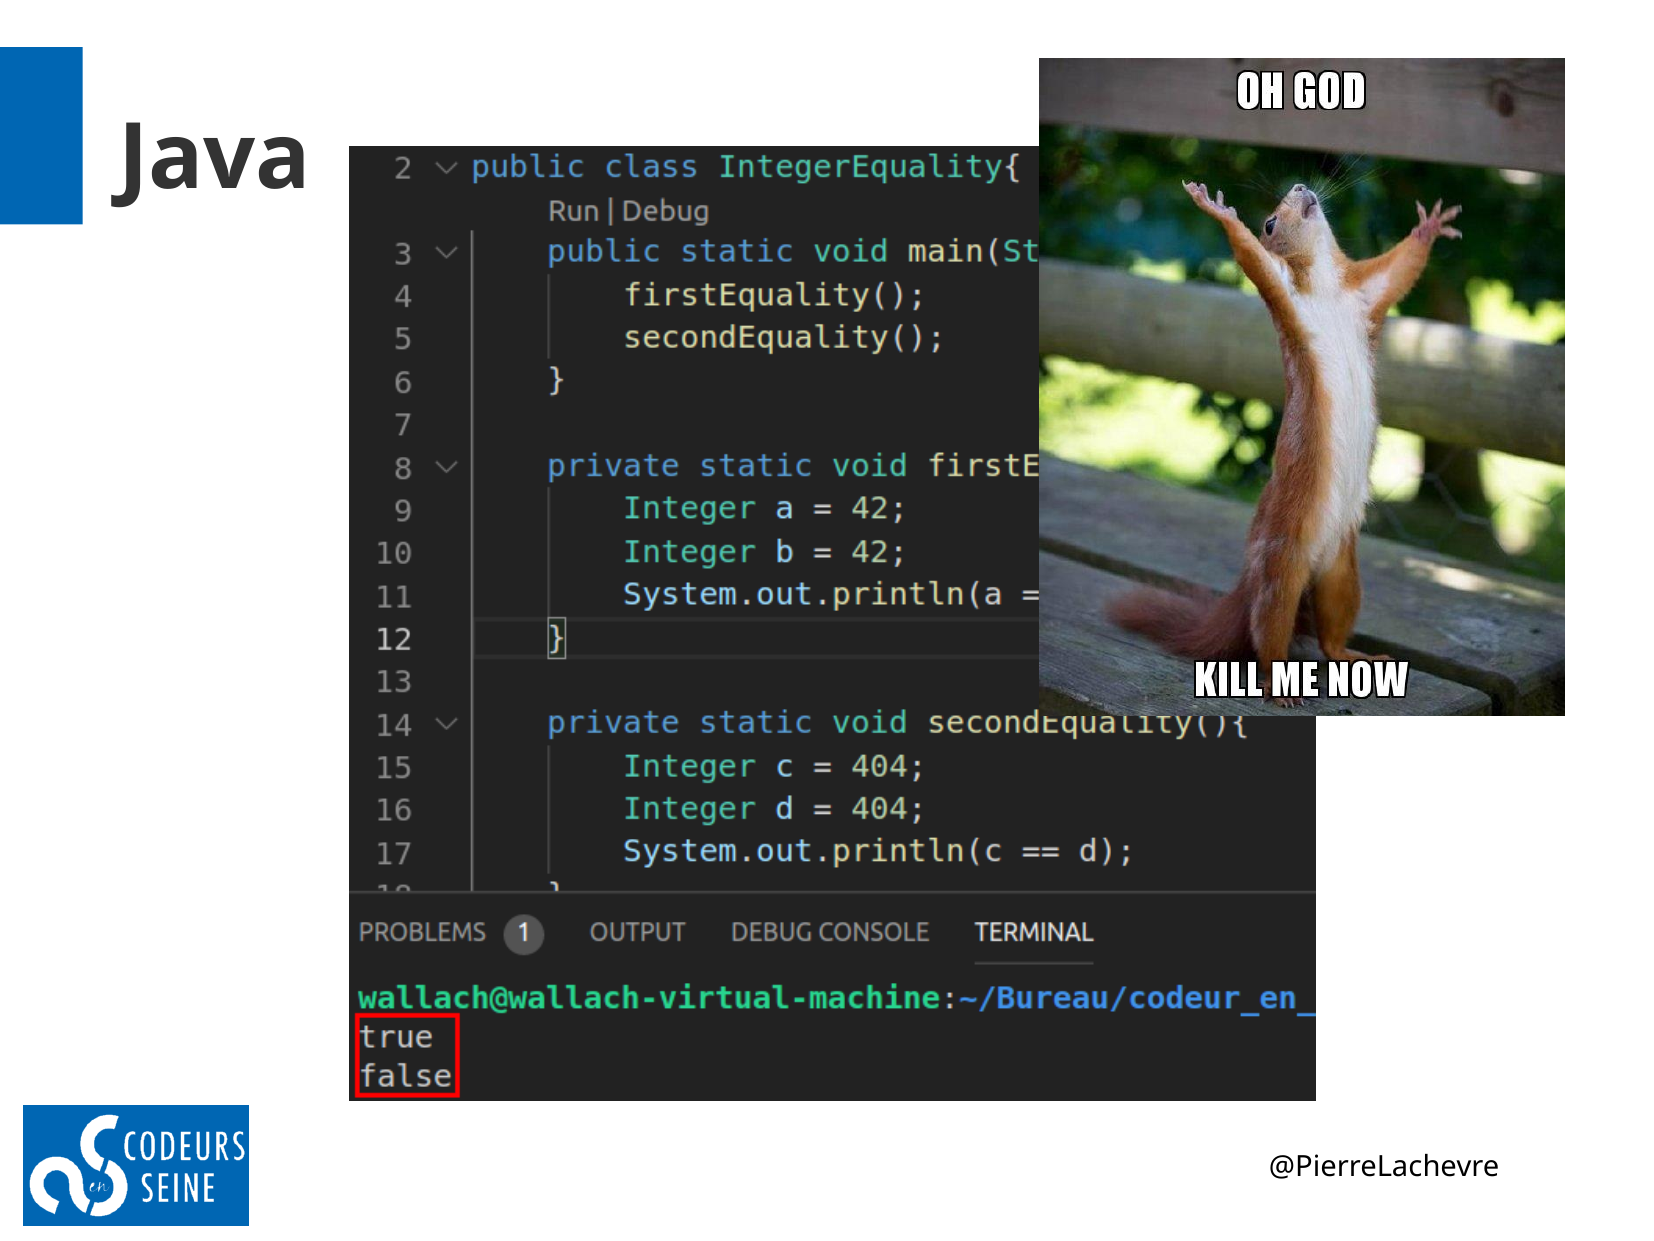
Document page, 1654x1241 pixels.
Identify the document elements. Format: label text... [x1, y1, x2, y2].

picture [349, 58, 1565, 1101]
picture [23, 1105, 249, 1226]
title Java [118, 49, 1571, 257]
